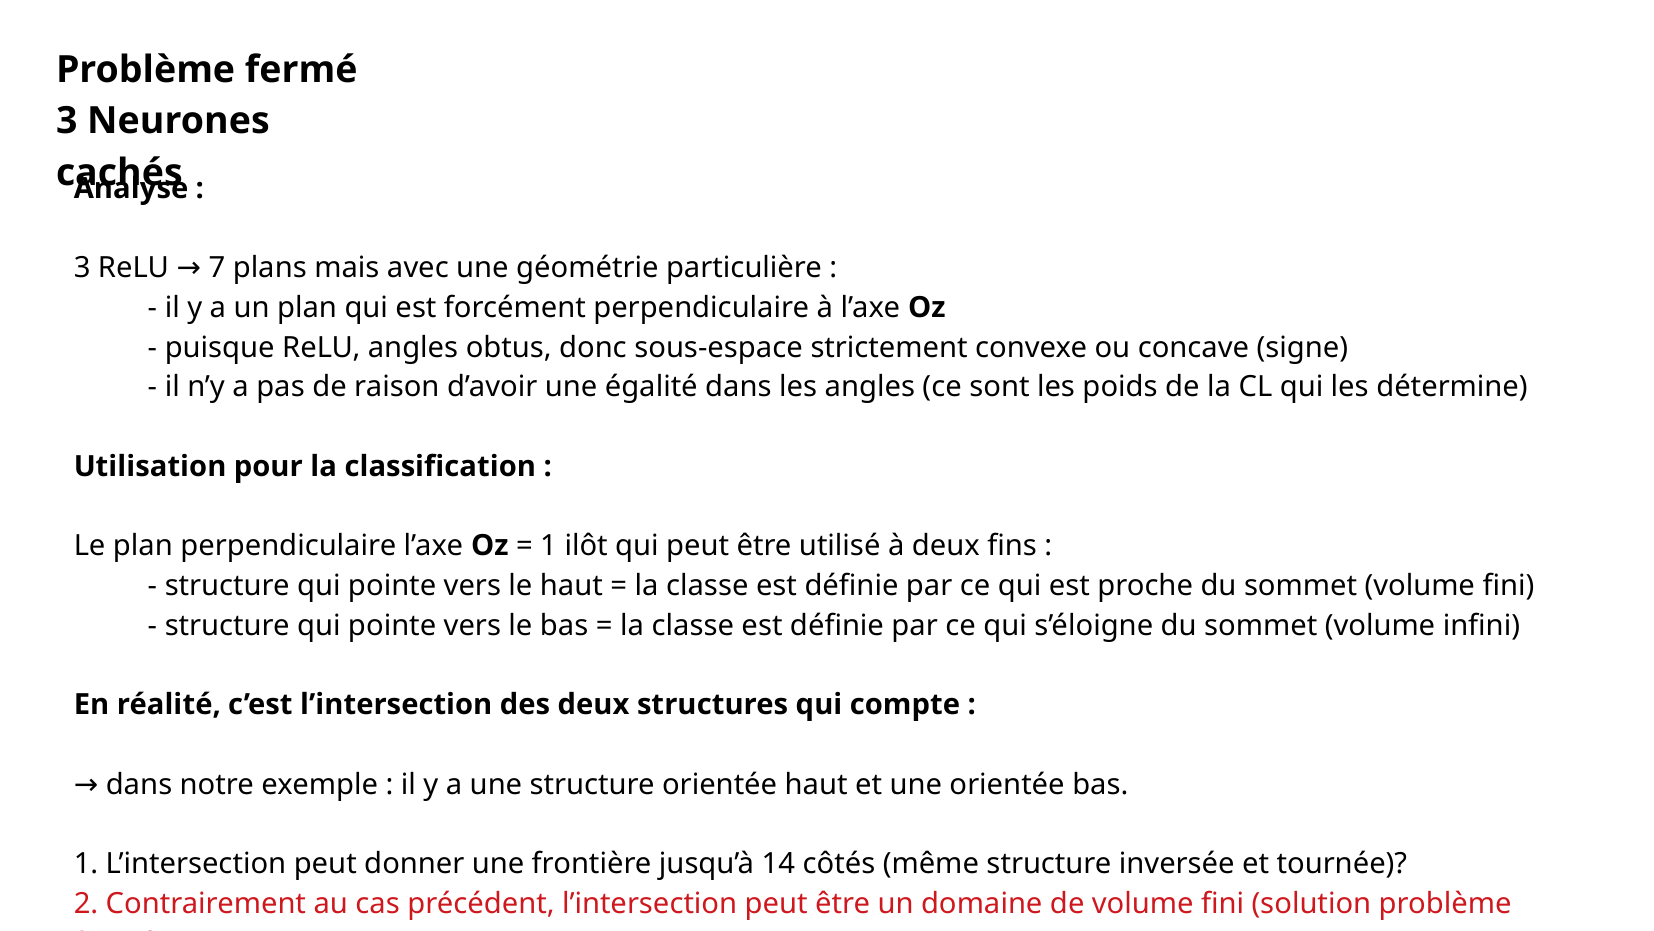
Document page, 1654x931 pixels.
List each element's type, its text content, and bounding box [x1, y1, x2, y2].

text_box Analyse : 3 ReLU → 7 plans mais avec une géométrie particulière : - il y a un plan qui est forcément perpendiculaire à l’axe Oz - puisque ReLU, angles obtus, donc sous-espace strictement convexe ou concave (signe) - il n’y a pas de raison d’avoir une égalité dans les angles (ce sont les poids de la CL qui les détermine) Utilisation pour la classification : Le plan perpendiculaire l’axe Oz = 1 ilôt qui peut être utilisé à deux fins : - structure qui pointe vers le haut = la classe est définie par ce qui est proche du sommet (volume fini) - structure qui pointe vers le bas = la classe est définie par ce qui s’éloigne du sommet (volume infini) En réalité, c’est l’intersection des deux structures qui compte : → dans notre exemple : il y a une structure orientée haut et une orientée bas. 1. L’intersection peut donner une frontière jusqu’à 14 côtés (même structure inversée et tournée)? 2. Contrairement au cas précédent, l’intersection peut être un domaine de volume fini (solution problème fermé) → si domaine de volume infini, l’une des ReLU est “annulée” dans la CL - par un poids nul (non prise en compte) - par un poids très grand (applatissement de l’angle) [59, 159, 1595, 931]
text_box Problème fermé 3 Neurones cachés [41, 35, 420, 135]
